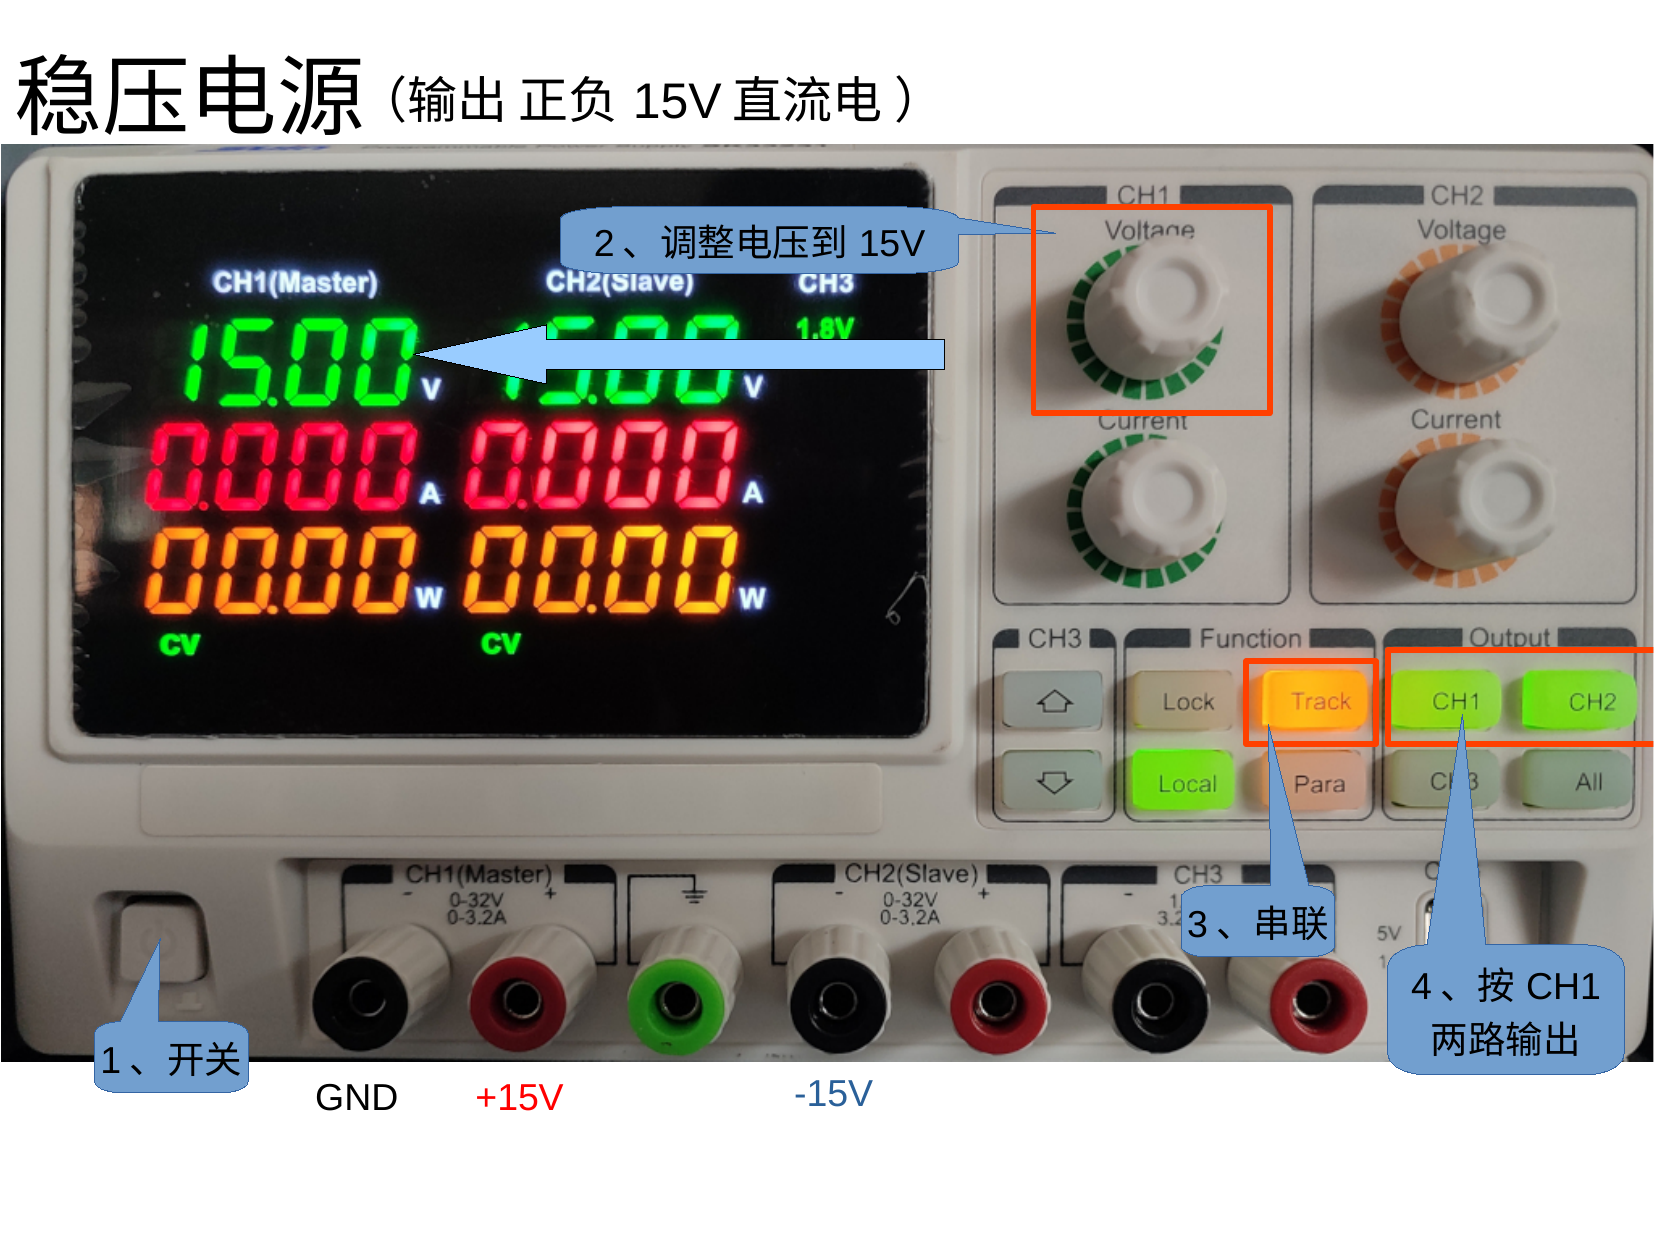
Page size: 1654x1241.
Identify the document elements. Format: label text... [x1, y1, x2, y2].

text_box （输出 正负15V直流电 ） [342, 53, 1110, 135]
text_box 稳压电源 [0, 19, 380, 150]
text_box 3、串联 [1181, 724, 1335, 957]
text_box 1、开关 [94, 938, 249, 1093]
text_box 2、调整电压到15V [560, 206, 1031, 274]
text_box GND [300, 1068, 414, 1126]
text_box [413, 324, 945, 384]
picture [1391, 653, 1654, 741]
text_box 4、按CH1 两路输出 [1387, 714, 1625, 1075]
text_box -15V [779, 1065, 889, 1123]
picture [1466, 747, 1654, 1062]
picture [1, 144, 1654, 1062]
text_box +15V [460, 1068, 579, 1126]
